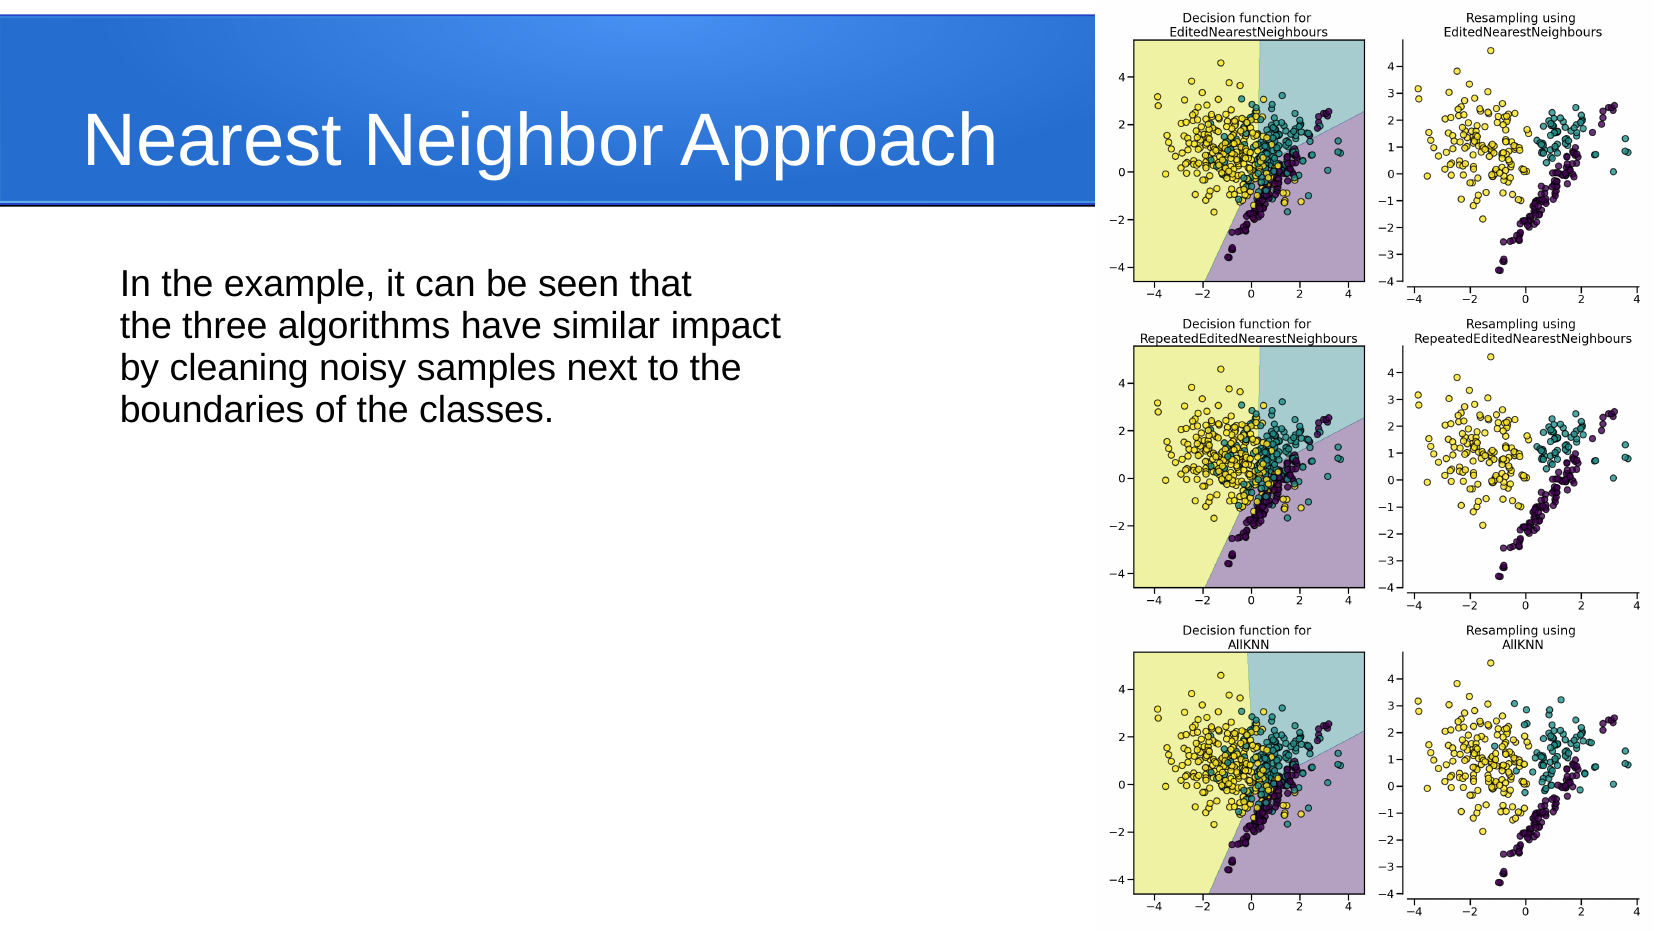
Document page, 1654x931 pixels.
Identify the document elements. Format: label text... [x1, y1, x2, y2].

text_box In the example, it can be seen that the three algorithms have similar impact by cleaning noisy samples next to the boundaries of the classes. [105, 255, 886, 438]
picture [1095, 0, 1654, 931]
title Nearest Neighbor Approach [82, 15, 1095, 265]
